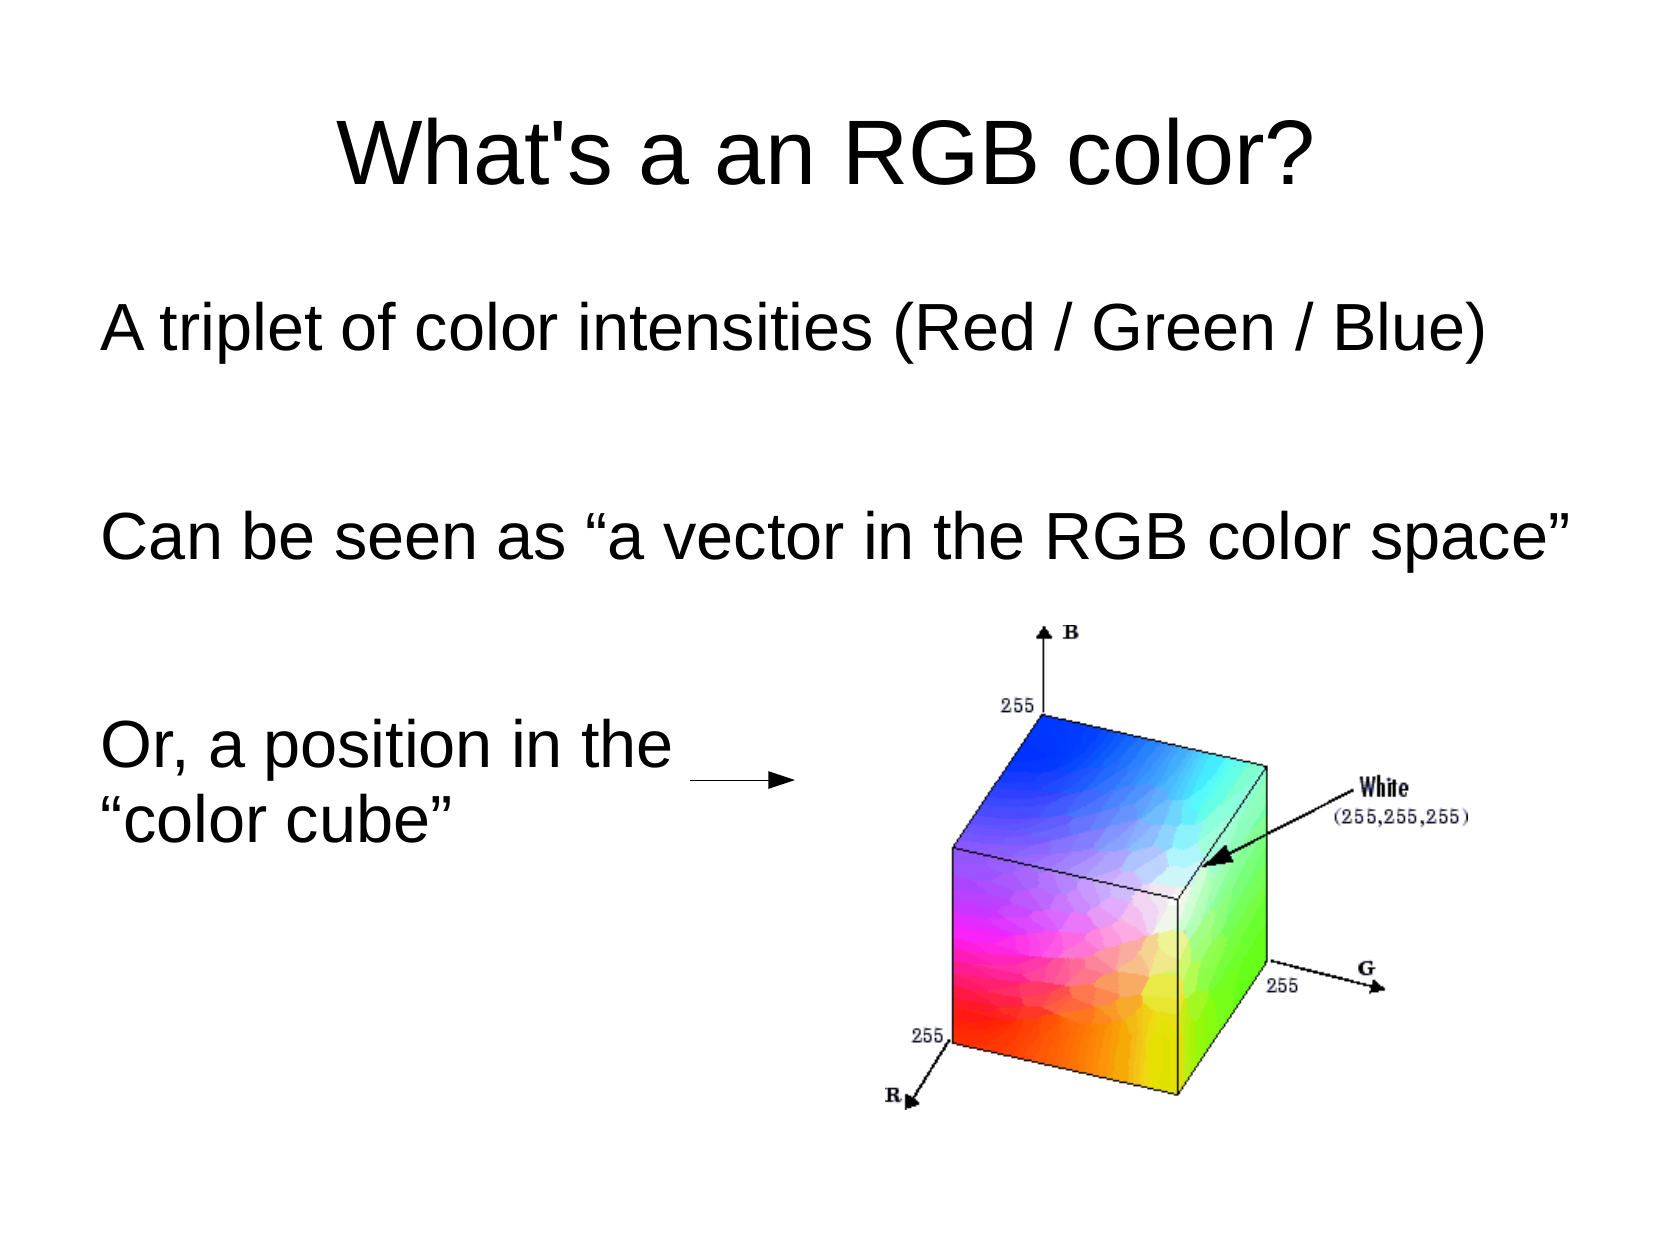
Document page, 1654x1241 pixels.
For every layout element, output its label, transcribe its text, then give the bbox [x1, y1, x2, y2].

title What's a an RGB color? [82, 49, 1571, 257]
list A triplet of color intensities (Red / Green / Blue) Can be seen as “a vector in the RGB color space” Or, a position in the “color cube” [30, 290, 1576, 1010]
picture [885, 625, 1468, 1111]
